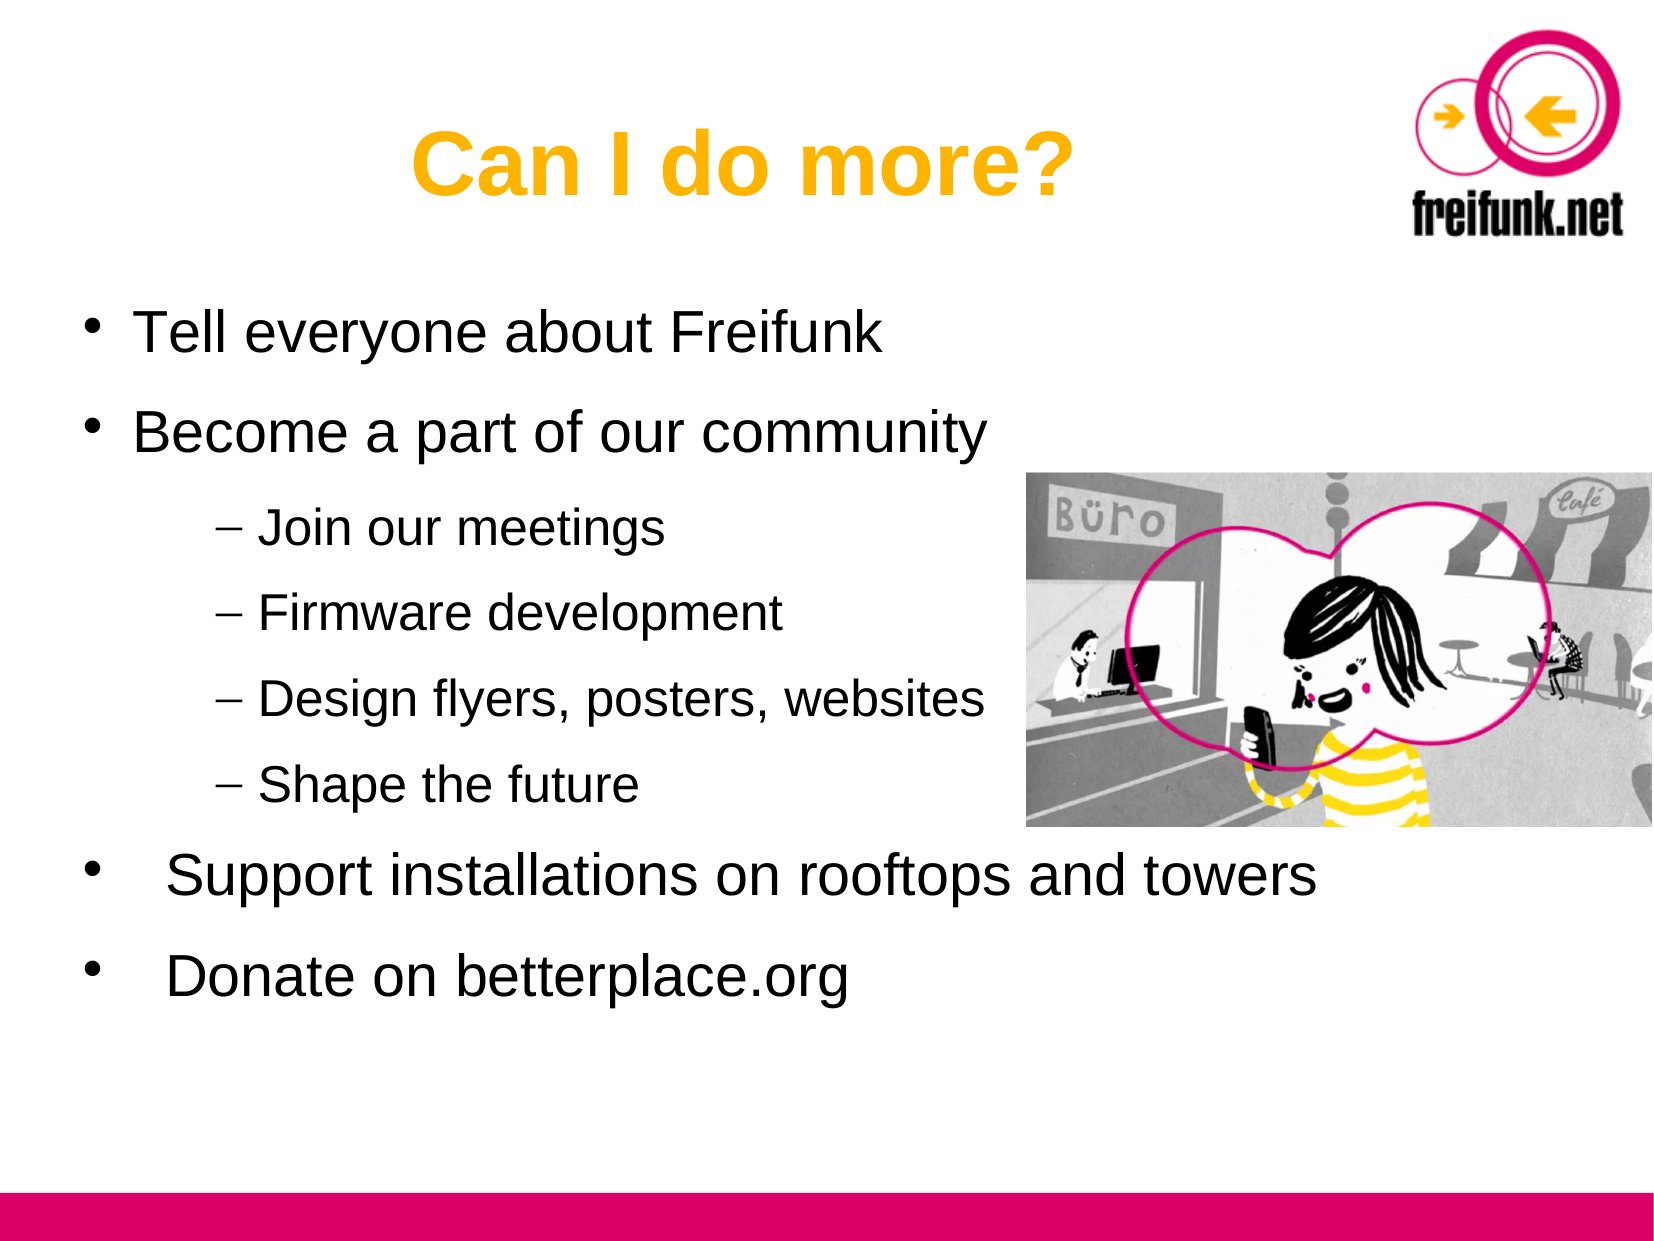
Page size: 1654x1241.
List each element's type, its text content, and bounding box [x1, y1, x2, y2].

list Tell everyone about Freifunk Become a part of our community Join our meetings Firmware development Design flyers, posters, websites Shape the future Support installations on rooftops and towers Donate on betterplace.org [82, 290, 1571, 1010]
title Can I do more? [82, 53, 1406, 260]
picture [1380, 0, 1654, 266]
picture [1026, 472, 1652, 827]
